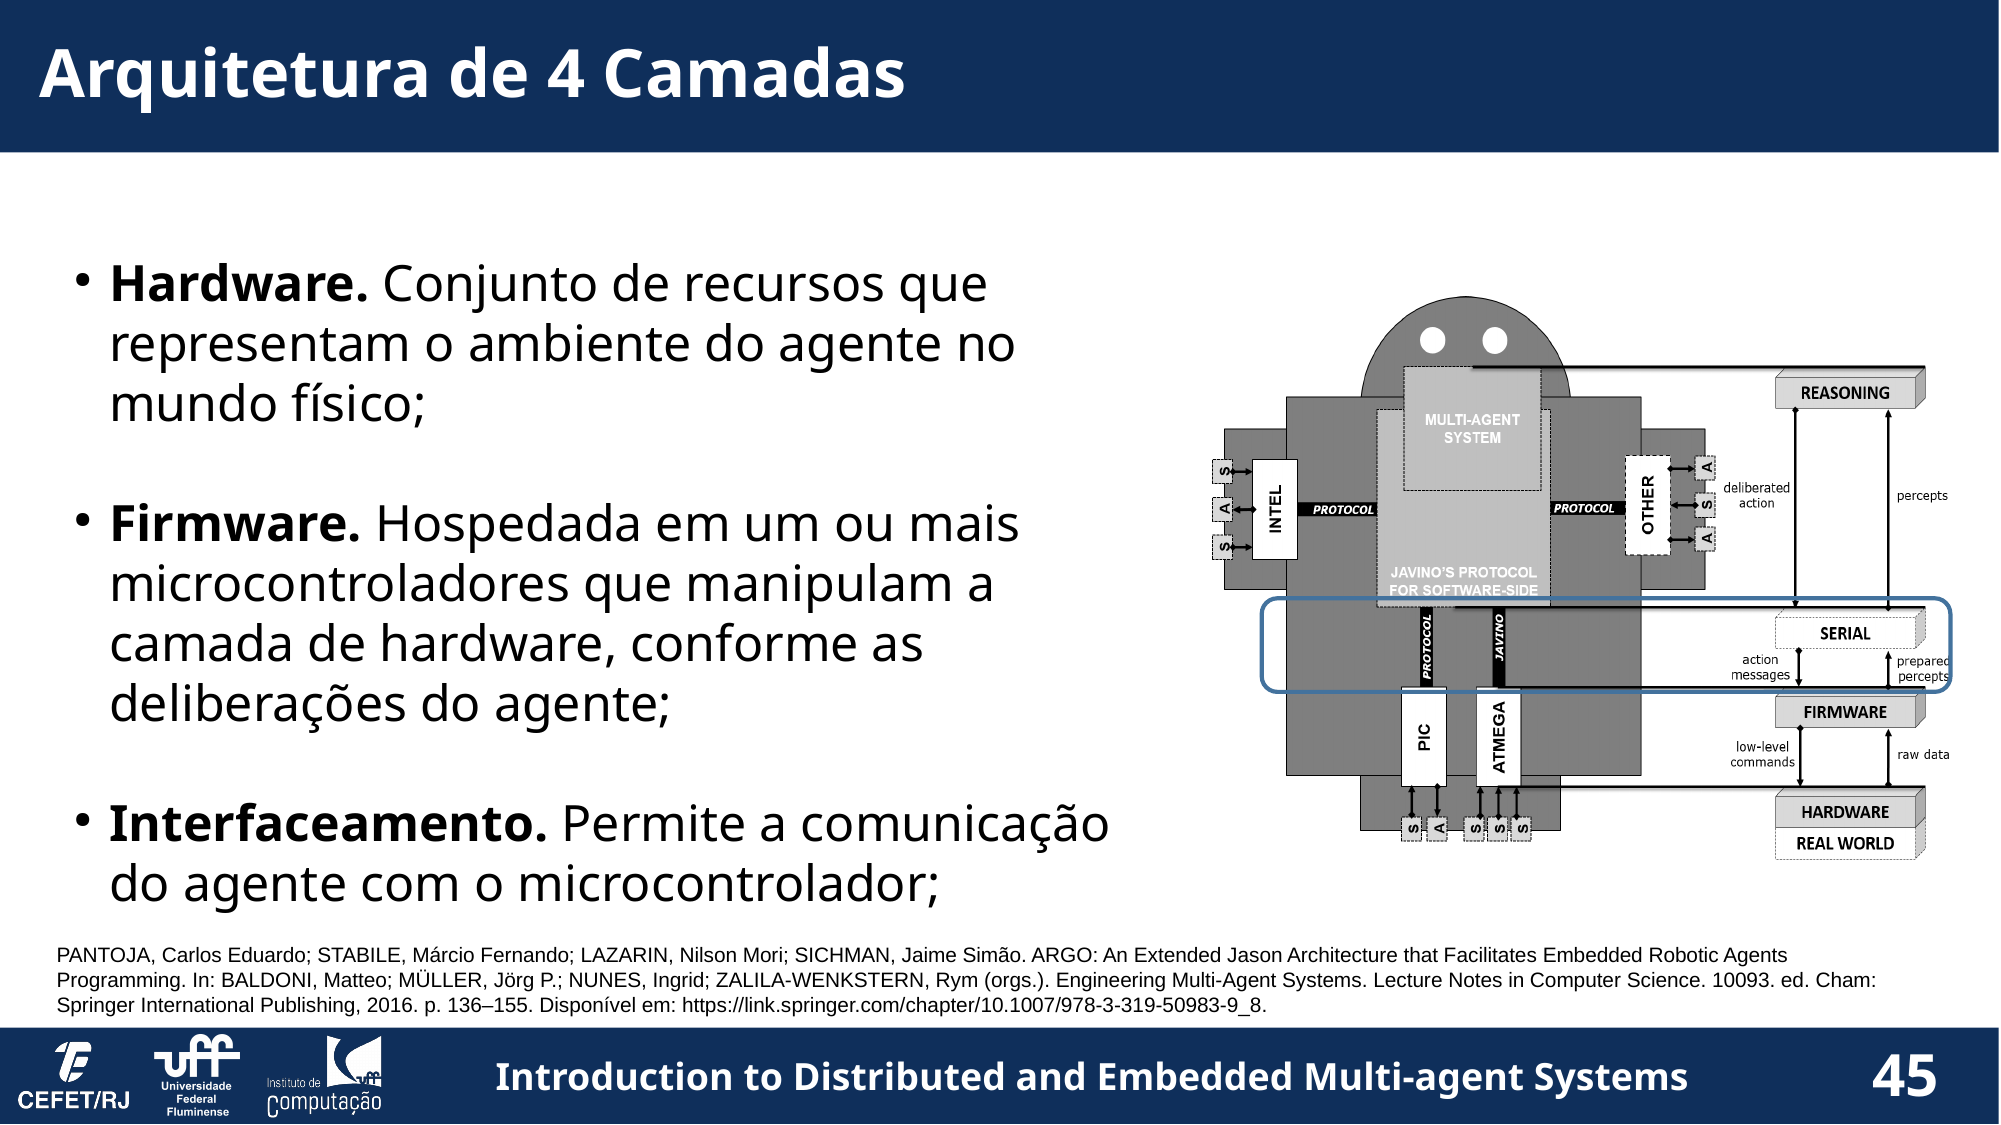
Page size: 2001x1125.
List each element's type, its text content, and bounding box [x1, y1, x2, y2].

picture [18, 1021, 129, 1125]
text_box PANTOJA, Carlos Eduardo; STABILE, Márcio Fernando; LAZARIN, Nilson Mori; SICHMAN, Jaime Simão. ARGO: An Extended Jason Architecture that Facilitates Embedded Robotic Agents Programming. In: BALDONI, Matteo; MÜLLER, Jörg P.; NUNES, Ingrid; ZALILA-WENKSTERN, Rym (orgs.). Engineering Multi-Agent Systems. Lecture Notes in Computer Science. 10093. ed. Cham: Springer International Publishing, 2016. p. 136–155. Disponível em: https://link.springer.com/chapter/10.1007/978-3-319-50983-9_8. [41, 934, 1937, 1025]
picture [265, 1033, 383, 1118]
picture [153, 1033, 241, 1121]
text_box Hardware. Conjunto de recursos que representam o ambiente do agente no mundo físico; Firmware. Hospedada em um ou mais microcontroladores que manipulam a camada de hardware, conforme as deliberações do agente; Interfaceamento. Permite a comunicação do agente com o microcontrolador; [59, 243, 1170, 919]
text_box Arquitetura de 4 Camadas [25, 23, 1998, 116]
picture [1211, 296, 1967, 867]
